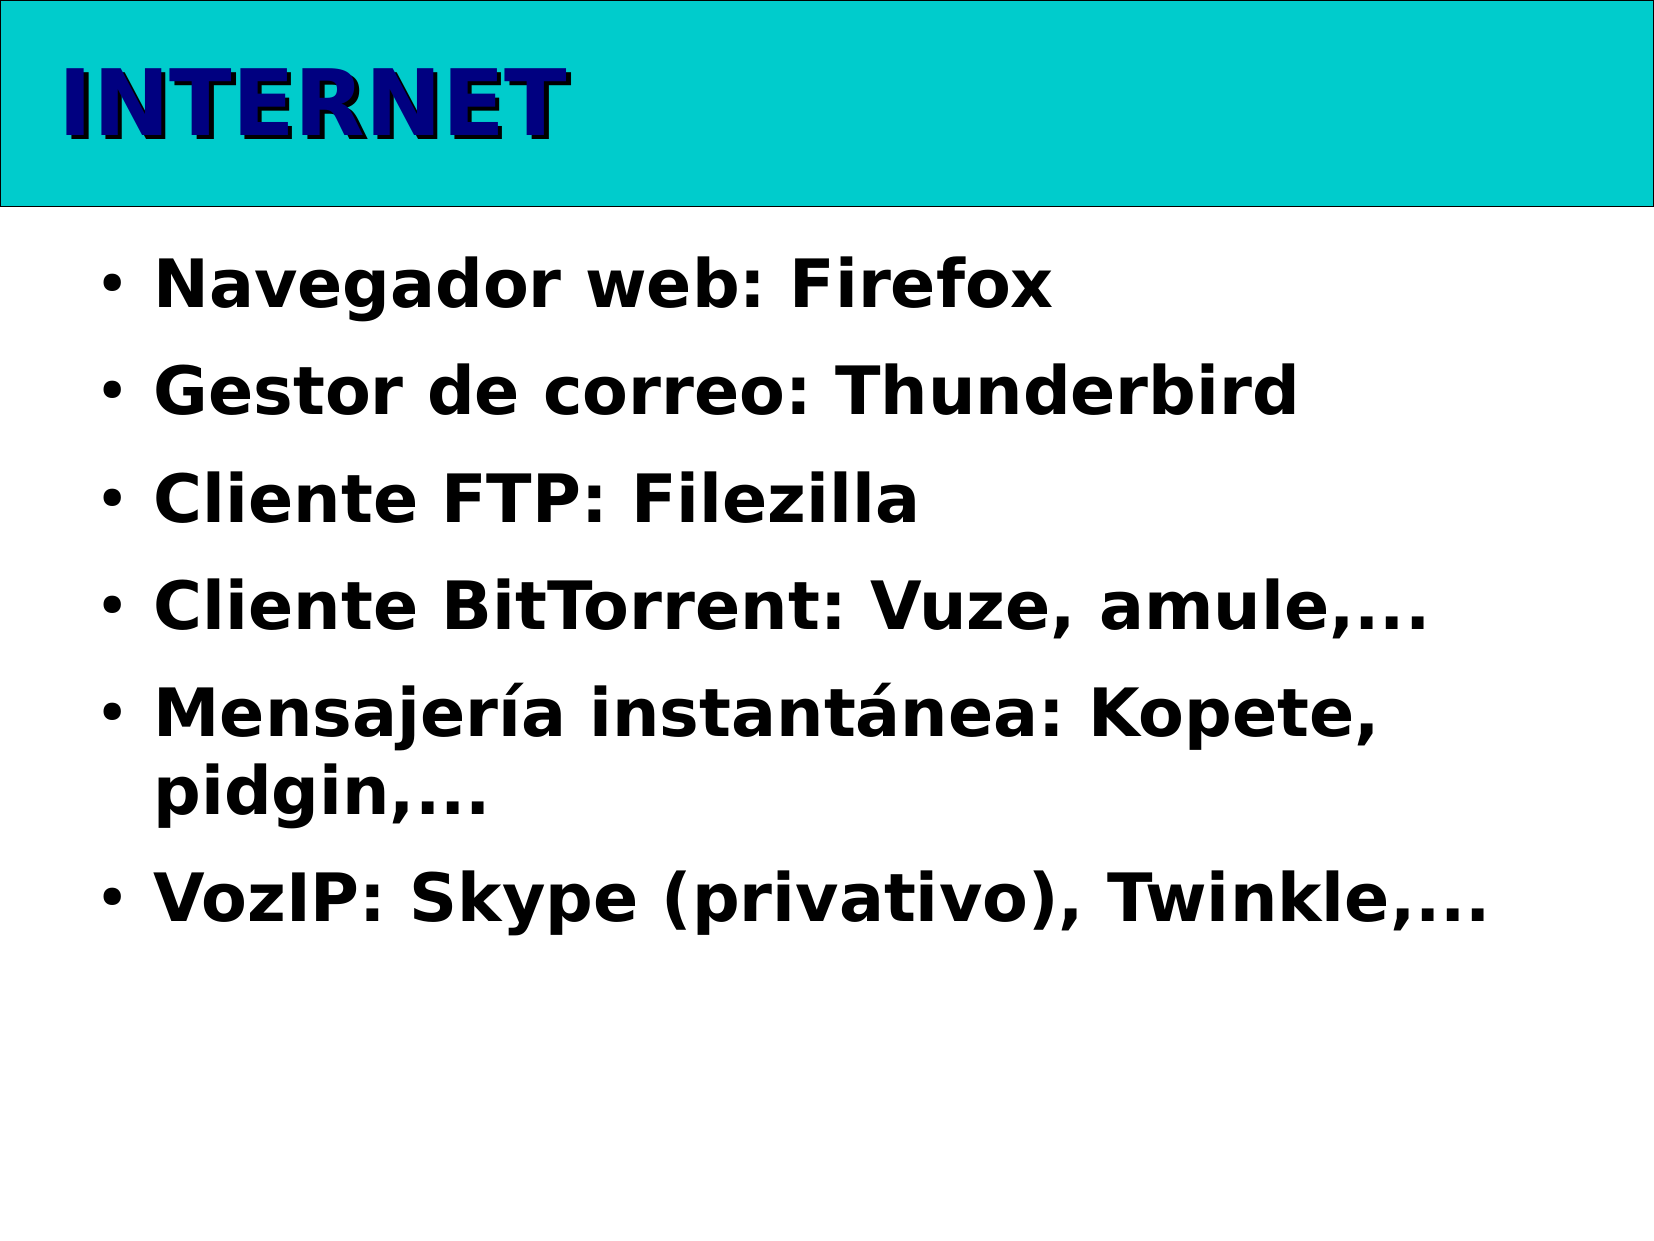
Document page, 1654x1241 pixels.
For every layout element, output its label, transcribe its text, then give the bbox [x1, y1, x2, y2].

list Navegador web: Firefox Gestor de correo: Thunderbird Cliente FTP: Filezilla Cliente BitTorrent: Vuze, amule,... Mensajería instantánea: Kopete, pidgin,... VozIP: Skype (privativo), Twinkle,... [82, 245, 1571, 1094]
title INTERNET [59, 14, 1654, 192]
